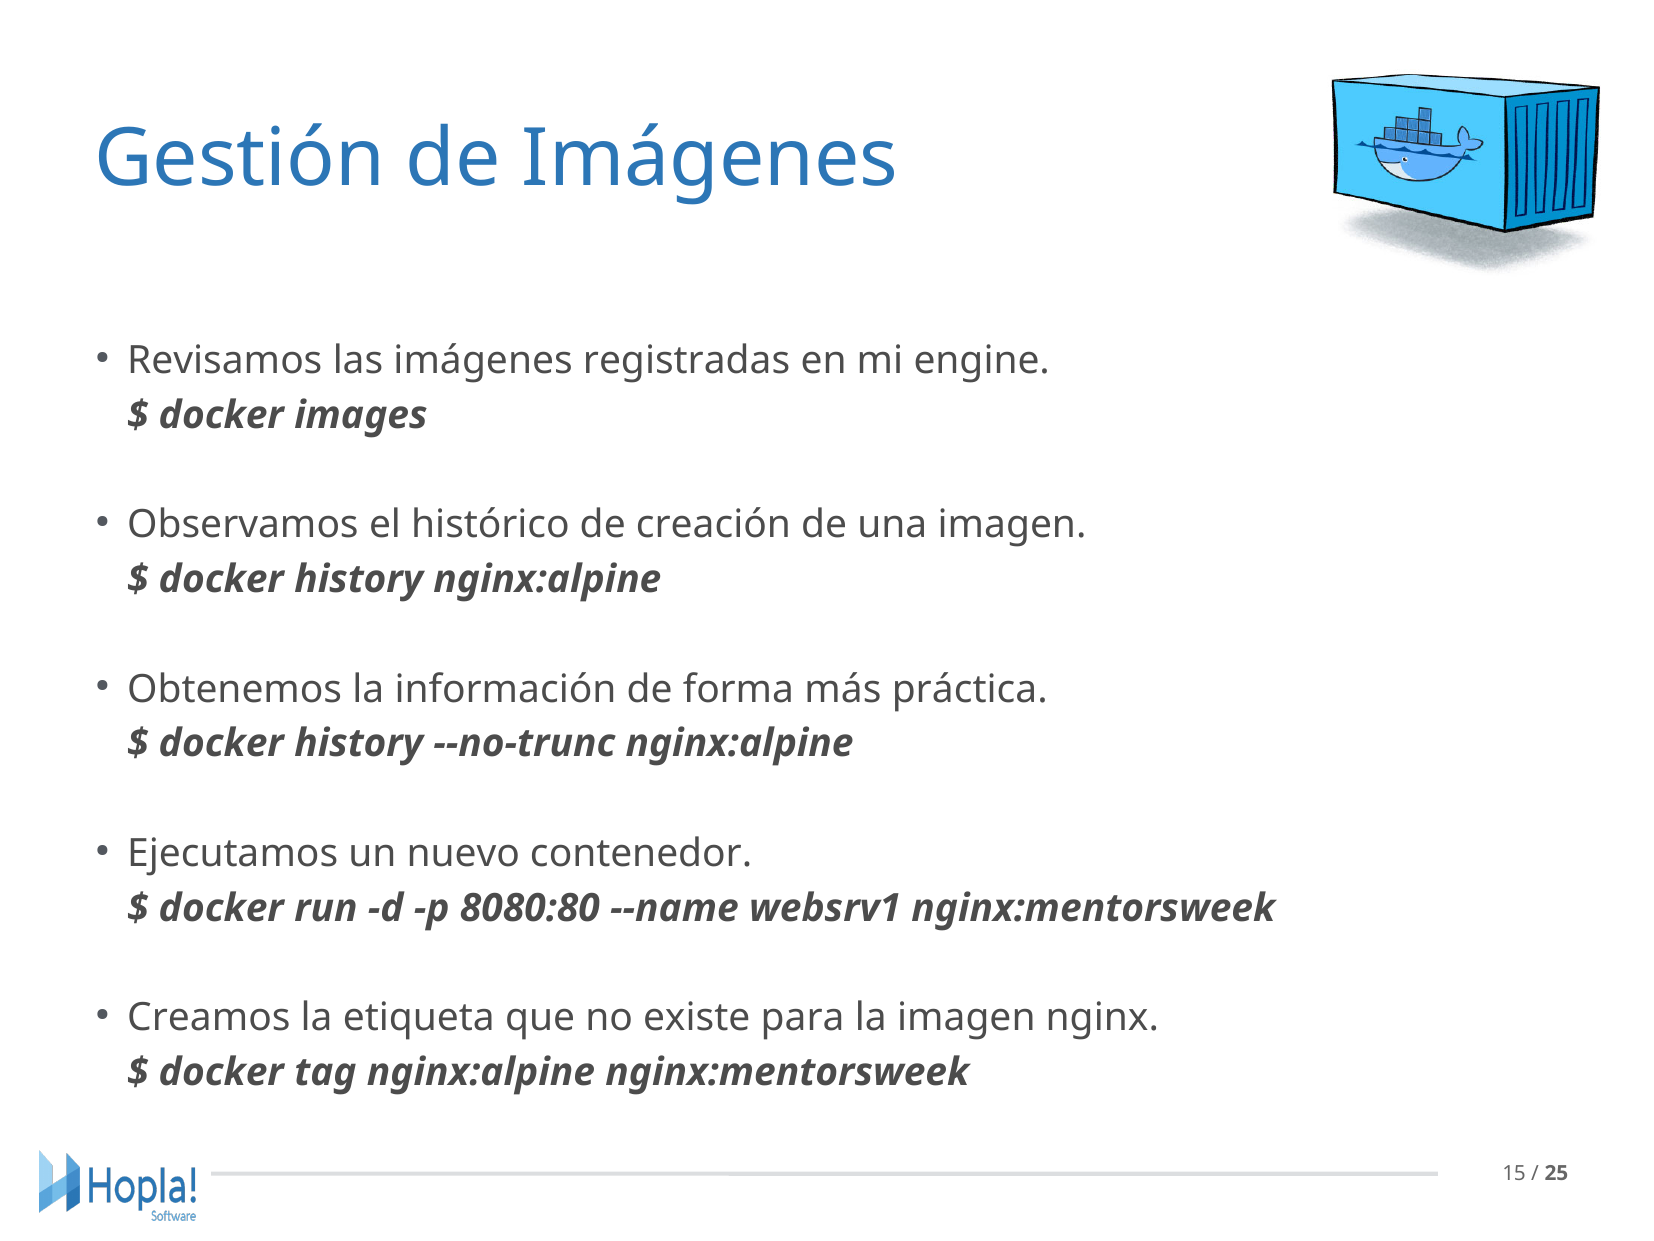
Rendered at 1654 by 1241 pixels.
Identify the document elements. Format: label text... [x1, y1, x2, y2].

picture [39, 1150, 196, 1221]
picture [1278, 3, 1651, 294]
list Revisamos las imágenes registradas en mi engine. $ docker images Observamos el histórico de creación de una imagen. $ docker history nginx:alpine Obtenemos la información de forma más práctica. $ docker history --no-trunc nginx:alpine Ejecutamos un nuevo contenedor. $ docker run -d -p 8080:80 --name websrv1 nginx:mentorsweek Creamos la etiqueta que no existe para la imagen nginx. $ docker tag nginx:alpine nginx:mentorsweek [83, 268, 1601, 1107]
title Gestión de Imágenes [82, 0, 1571, 340]
